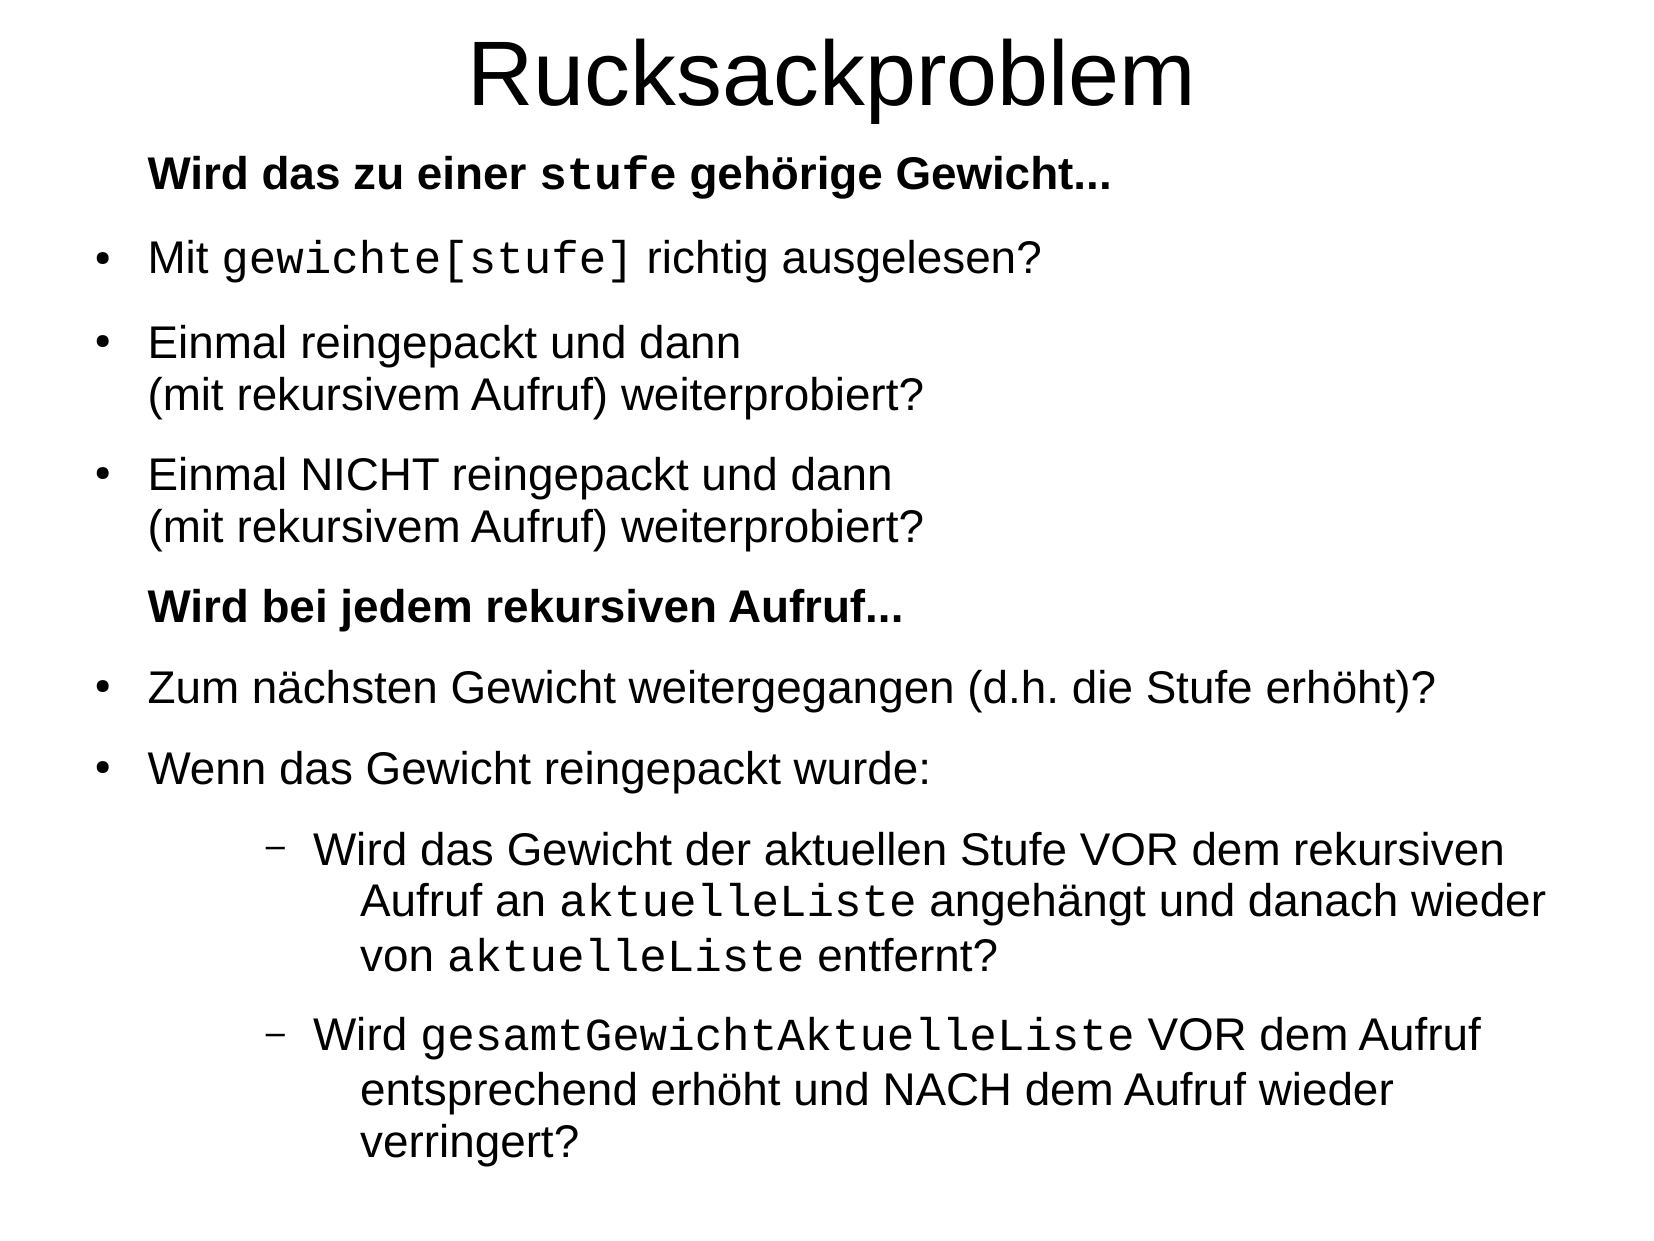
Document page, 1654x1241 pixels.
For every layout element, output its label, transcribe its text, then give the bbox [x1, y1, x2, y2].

list Wird das zu einer stufe gehörige Gewicht... Mit gewichte[stufe] richtig ausgelesen? Einmal reingepackt und dann (mit rekursivem Aufruf) weiterprobiert? Einmal NICHT reingepackt und dann (mit rekursivem Aufruf) weiterprobiert? Wird bei jedem rekursiven Aufruf... Zum nächsten Gewicht weitergegangen (d.h. die Stufe erhöht)? Wenn das Gewicht reingepackt wurde: Wird das Gewicht der aktuellen Stufe VOR dem rekursiven Aufruf an aktuelleListe angehängt und danach wieder von aktuelleListe entfernt? Wird gesamtGewichtAktuelleListe VOR dem Aufruf entsprechend erhöht und NACH dem Aufruf wieder verringert? [76, 147, 1565, 1235]
title Rucksackproblem [88, 0, 1577, 178]
